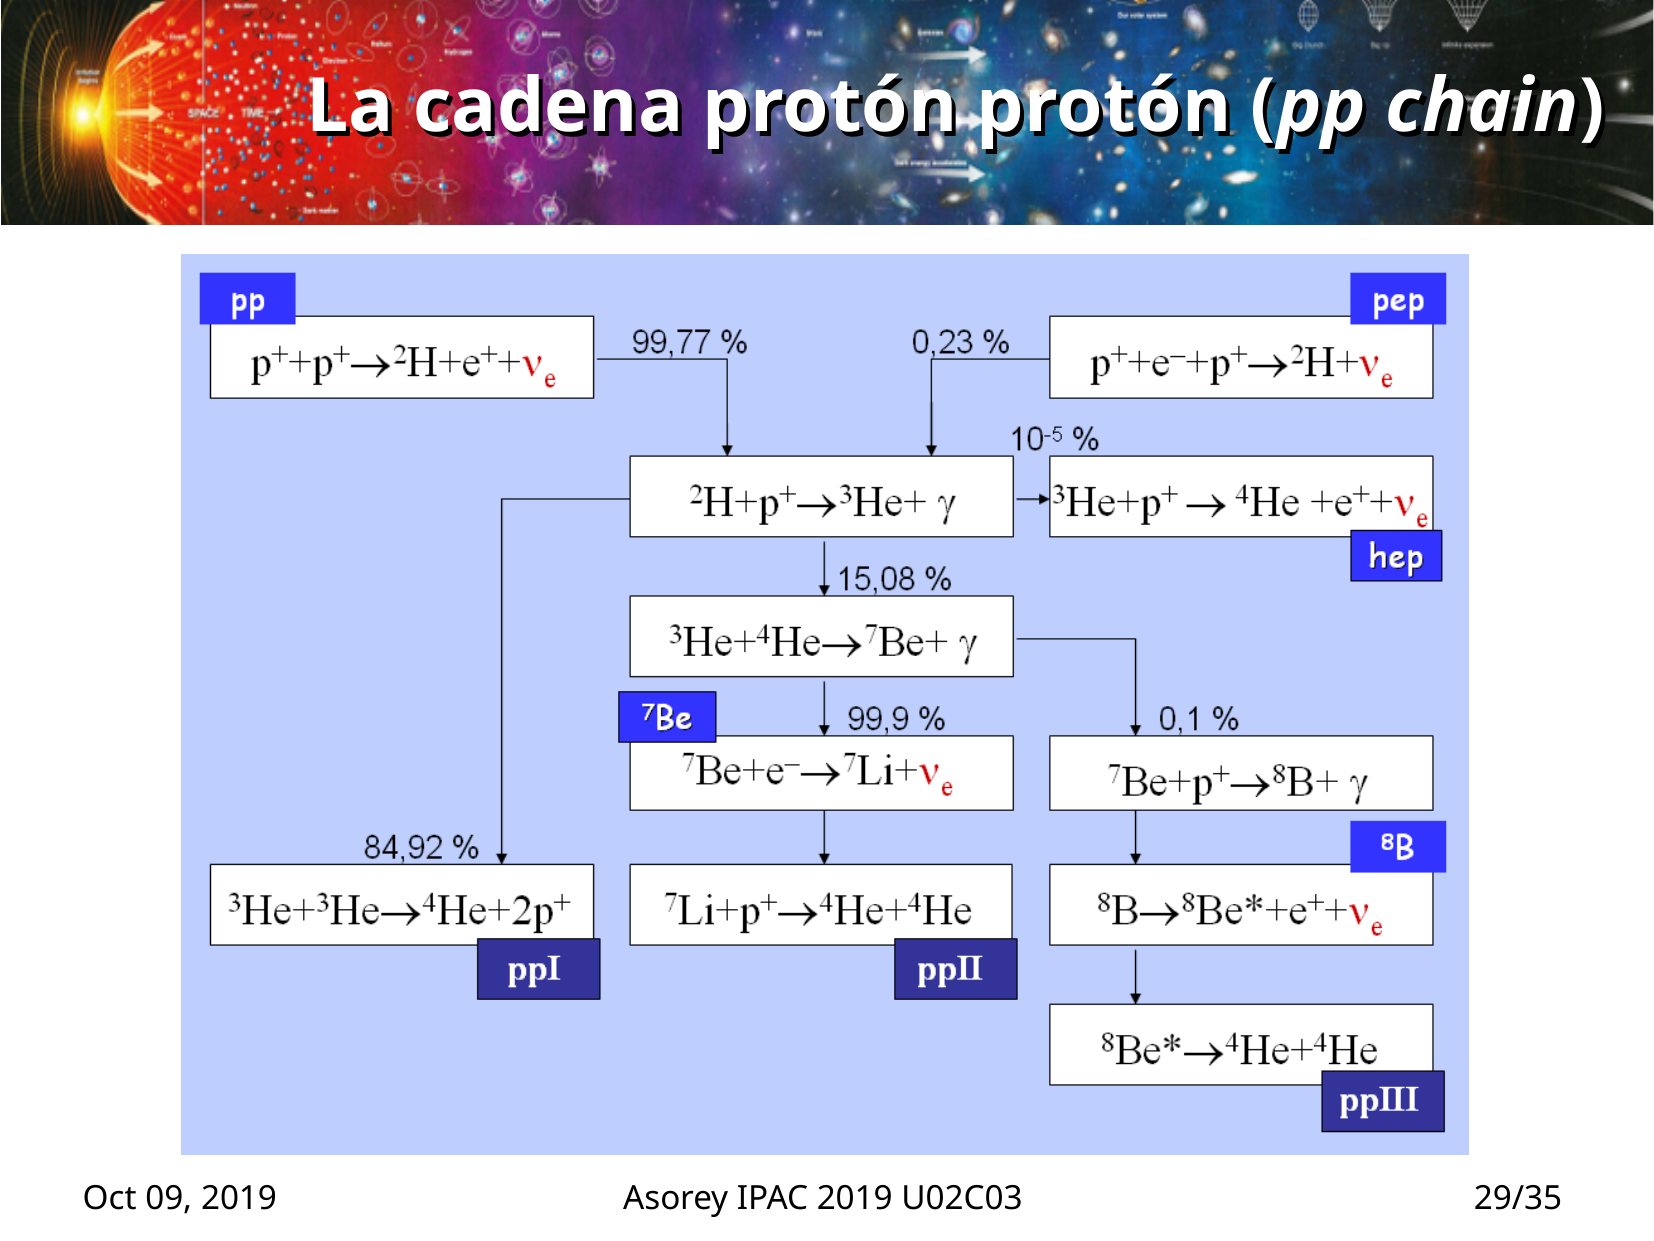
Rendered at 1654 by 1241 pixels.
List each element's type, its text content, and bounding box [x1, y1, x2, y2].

picture [181, 254, 1469, 1156]
title La cadena protón protón (pp chain) [45, 15, 1606, 191]
picture [1, 0, 1654, 225]
